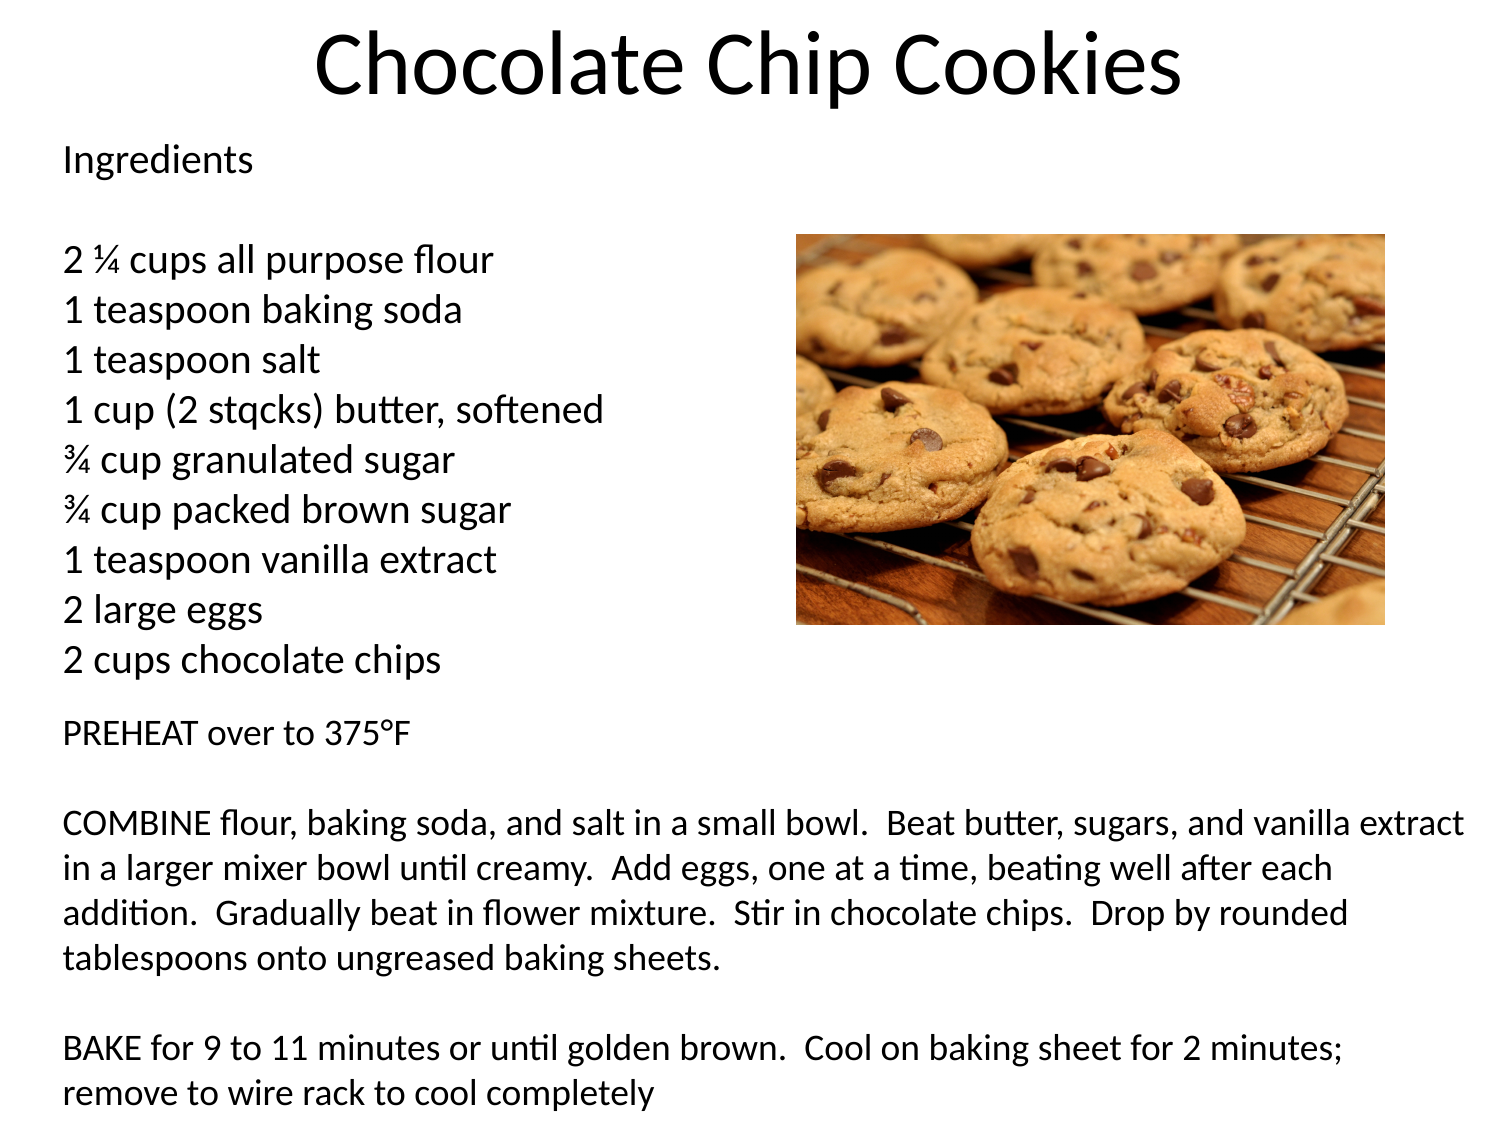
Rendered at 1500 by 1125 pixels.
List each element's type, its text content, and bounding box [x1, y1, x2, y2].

picture [796, 234, 1385, 625]
text_box Ingredients 2 ¼ cups all purpose flour 1 teaspoon baking soda 1 teaspoon salt 1 cup (2 stqcks) butter, softened ¾ cup granulated sugar ¾ cup packed brown sugar 1 teaspoon vanilla extract 2 large eggs 2 cups chocolate chips [47, 124, 938, 690]
text_box PREHEAT over to 375°F COMBINE flour, baking soda, and salt in a small bowl. Beat butter, sugars, and vanilla extract in a larger mixer bowl until creamy. Add eggs, one at a time, beating well after each addition. Gradually beat in flower mixture. Stir in chocolate chips. Drop by rounded tablespoons onto ungreased baking sheets. BAKE for 9 to 11 minutes or until golden brown. Cool on baking sheet for 2 minutes; remove to wire rack to cool completely [47, 700, 1483, 1121]
title Chocolate Chip Cookies [75, 0, 1425, 152]
